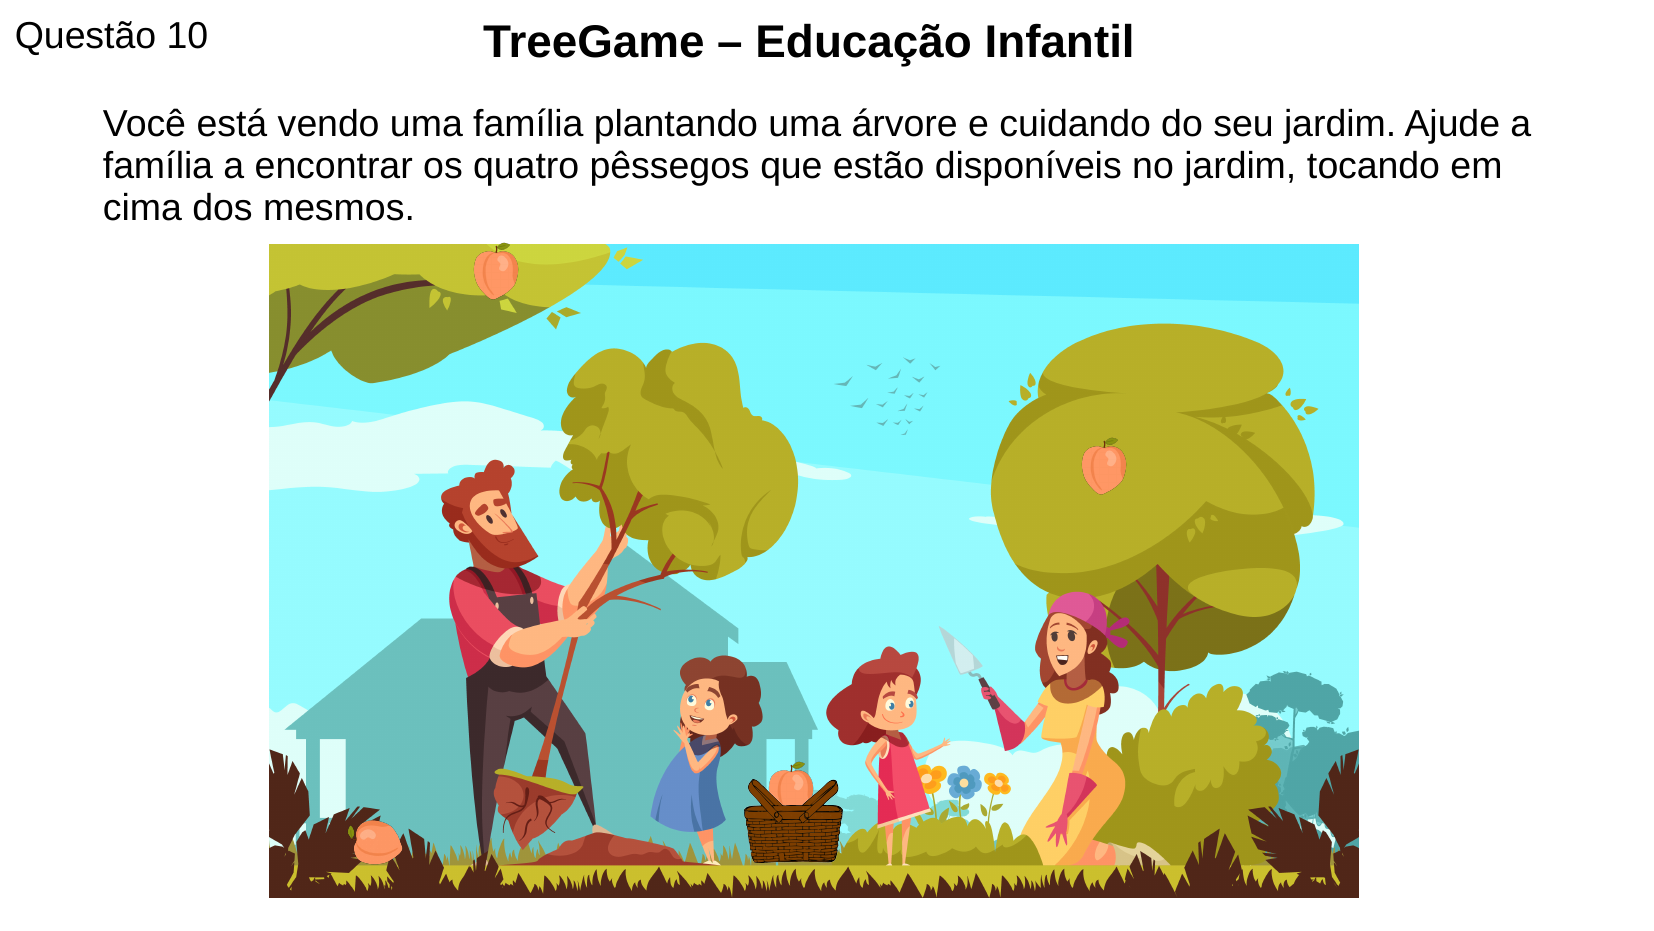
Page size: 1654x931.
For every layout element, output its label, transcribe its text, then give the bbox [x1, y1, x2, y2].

text_box Questão 10 [0, 7, 237, 107]
picture [269, 235, 1359, 898]
text_box Você está vendo uma família plantando uma árvore e cuidando do seu jardim. Ajude a família a encontrar os quatro pêssegos que estão disponíveis no jardim, tocando em cima dos mesmos. [88, 95, 1577, 237]
title TreeGame – Educação Infantil [248, 11, 1371, 71]
